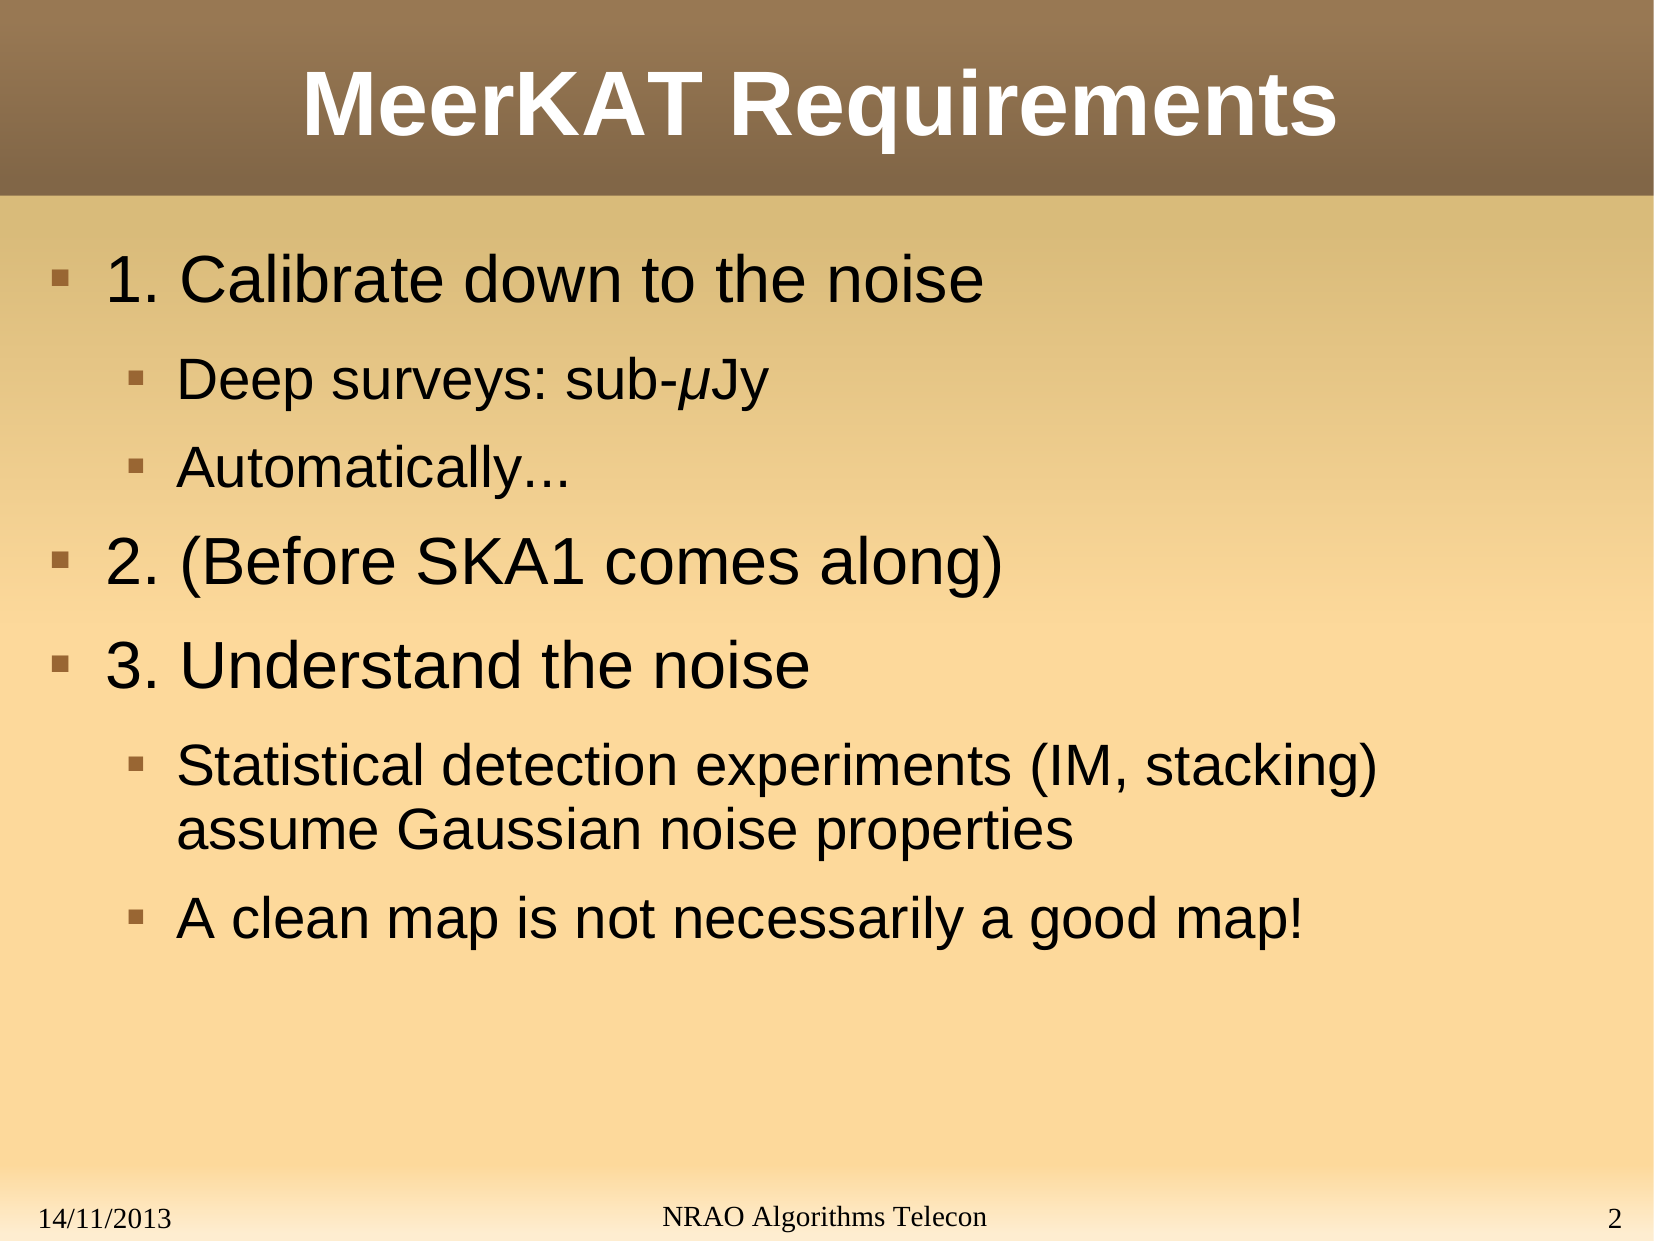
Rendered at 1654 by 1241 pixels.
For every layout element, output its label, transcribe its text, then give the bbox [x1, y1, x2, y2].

picture [0, 0, 1654, 1241]
title MeerKAT Requirements [76, 0, 1565, 208]
list 1. Calibrate down to the noise Deep surveys: sub-μJy Automatically... 2. (Before SKA1 comes along) 3. Understand the noise Statistical detection experiments (IM, stacking) assume Gaussian noise properties A clean map is not necessarily a good map! [34, 242, 1523, 1061]
